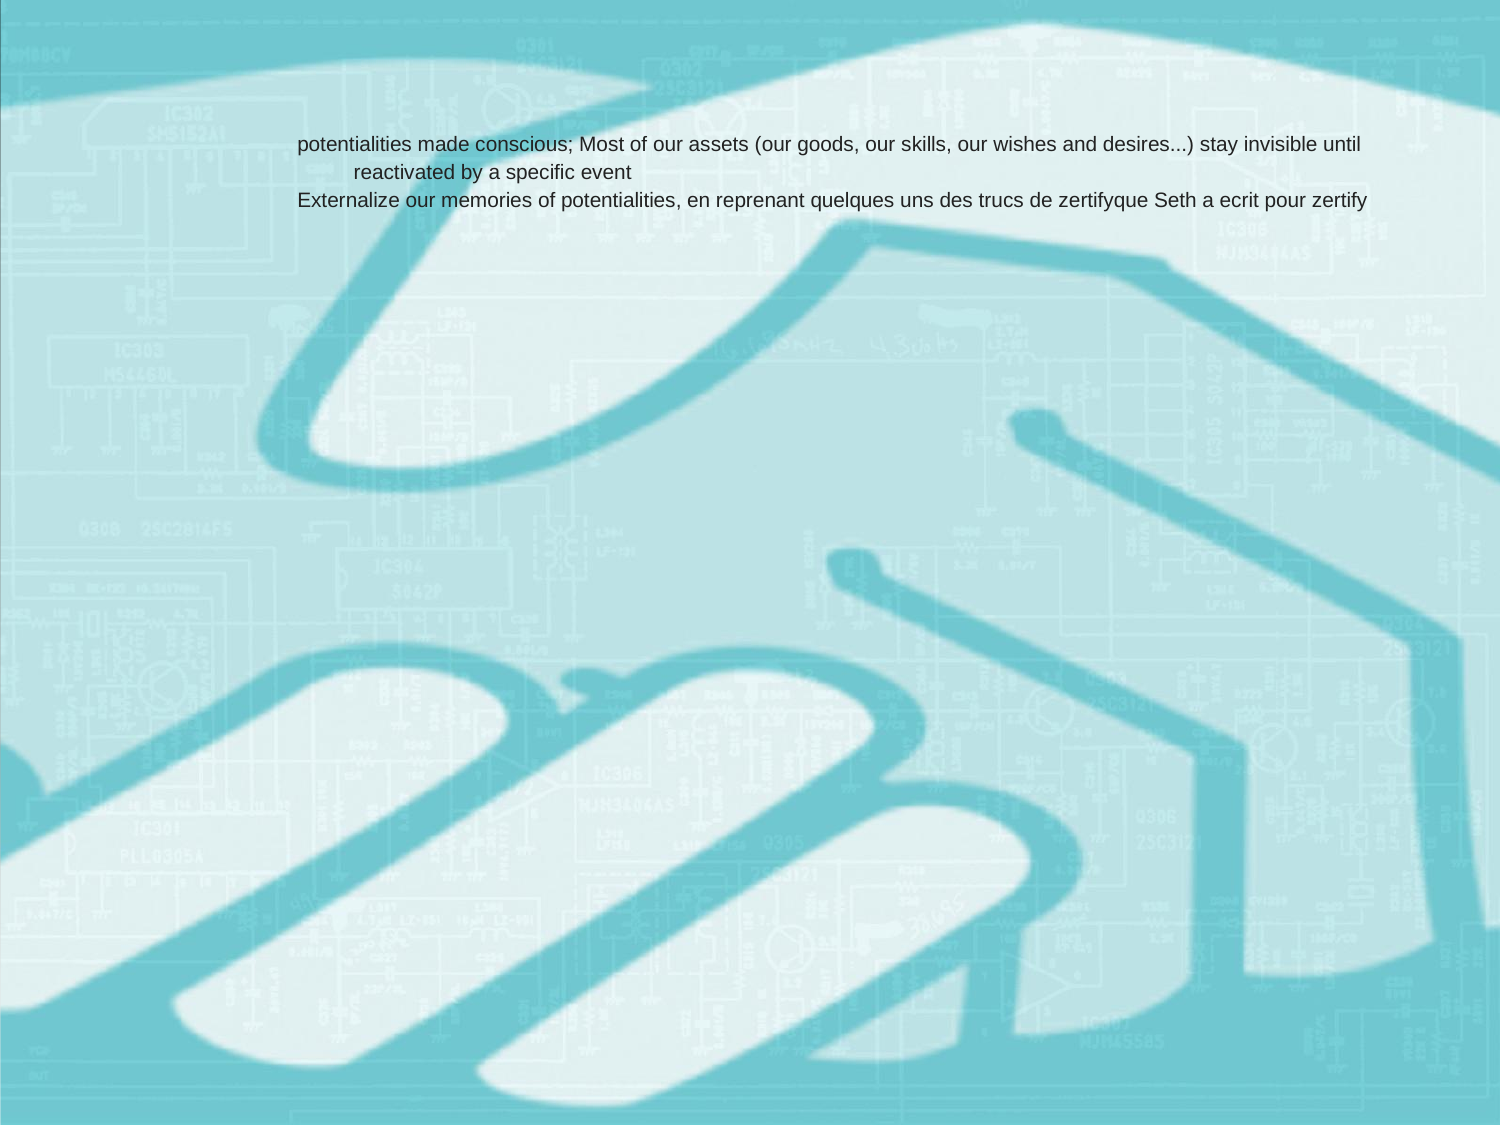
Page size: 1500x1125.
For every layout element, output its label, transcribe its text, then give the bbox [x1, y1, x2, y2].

text_box [0, 0, 1500, 1125]
list potentialities made conscious; Most of our assets (our goods, our skills, our wishes and desires...) stay invisible until reactivated by a specific event Externalize our memories of potentialities, en reprenant quelques uns des trucs de zertifyque Seth a ecrit pour zertify [282, 112, 1471, 723]
